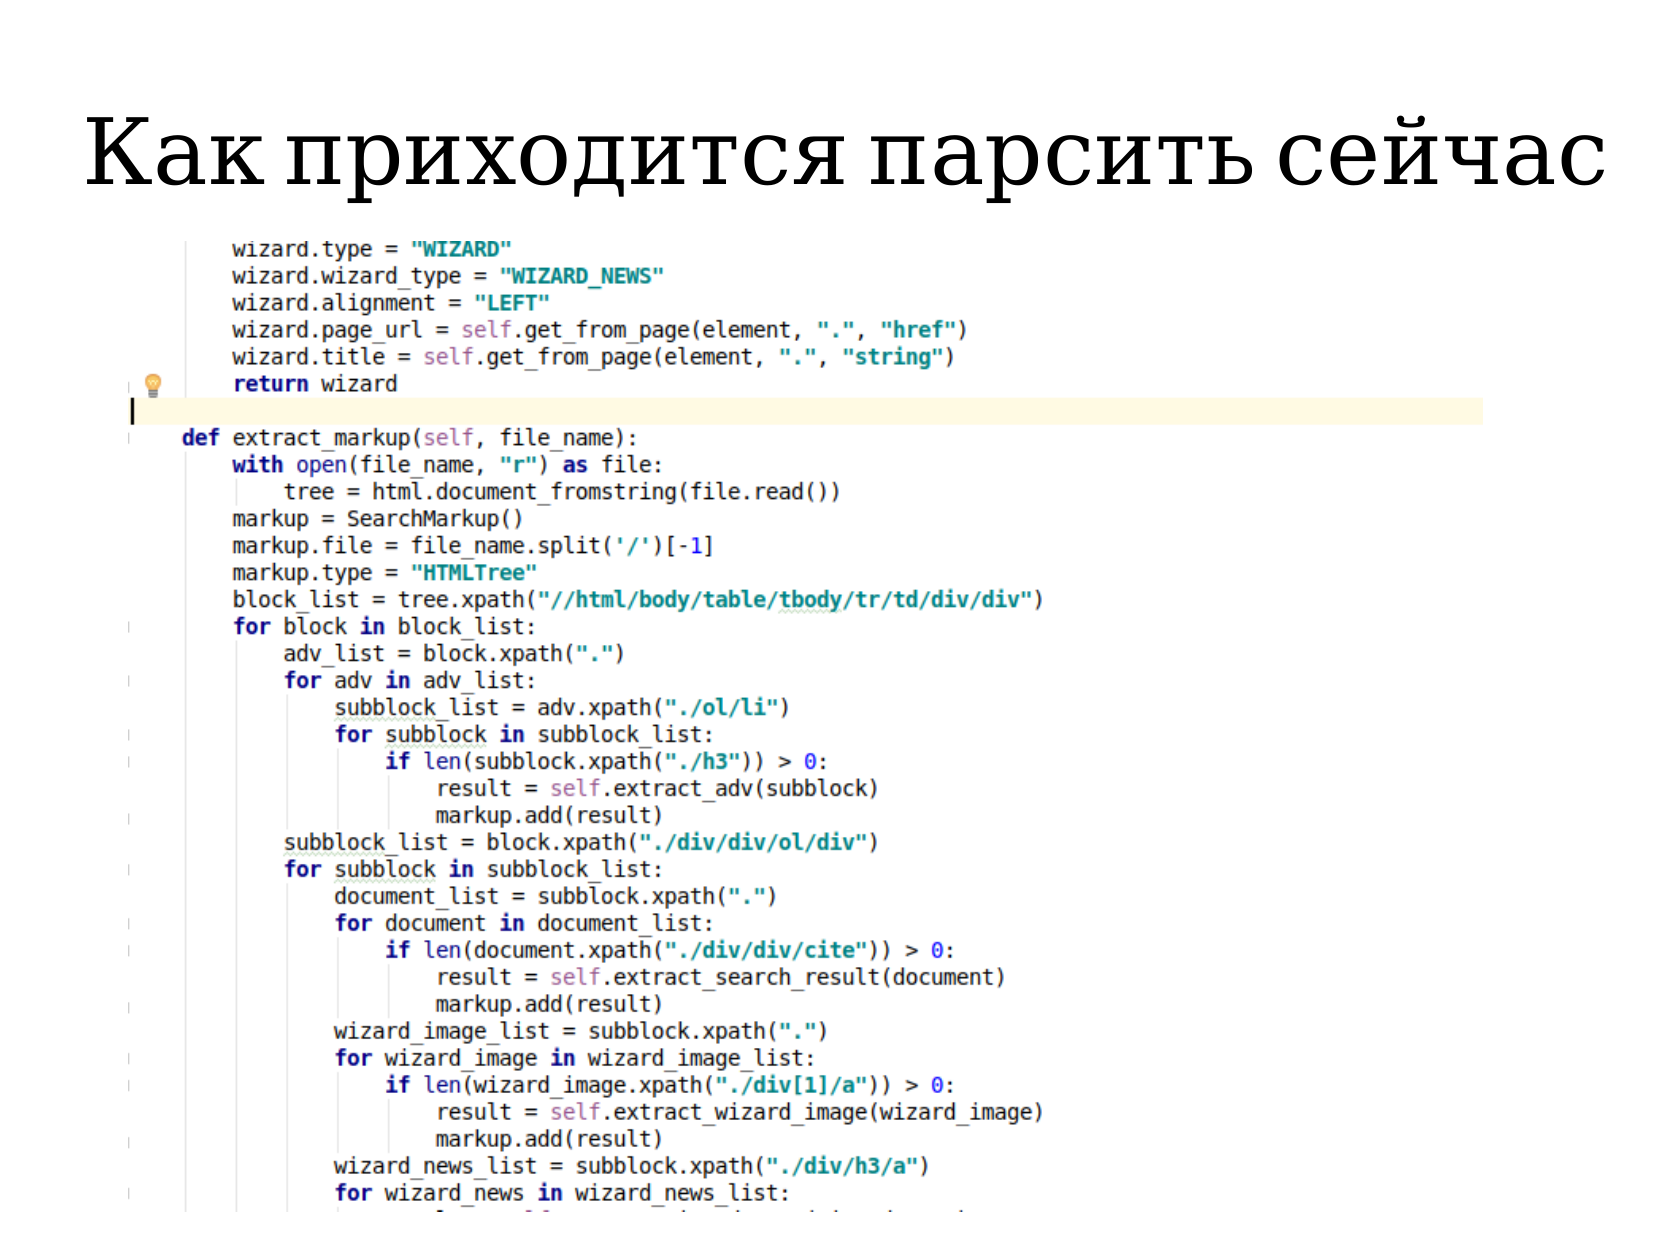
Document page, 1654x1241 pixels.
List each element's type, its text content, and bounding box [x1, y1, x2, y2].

title Как приходится парсить сейчас [82, 45, 1630, 261]
picture [128, 241, 1483, 1212]
